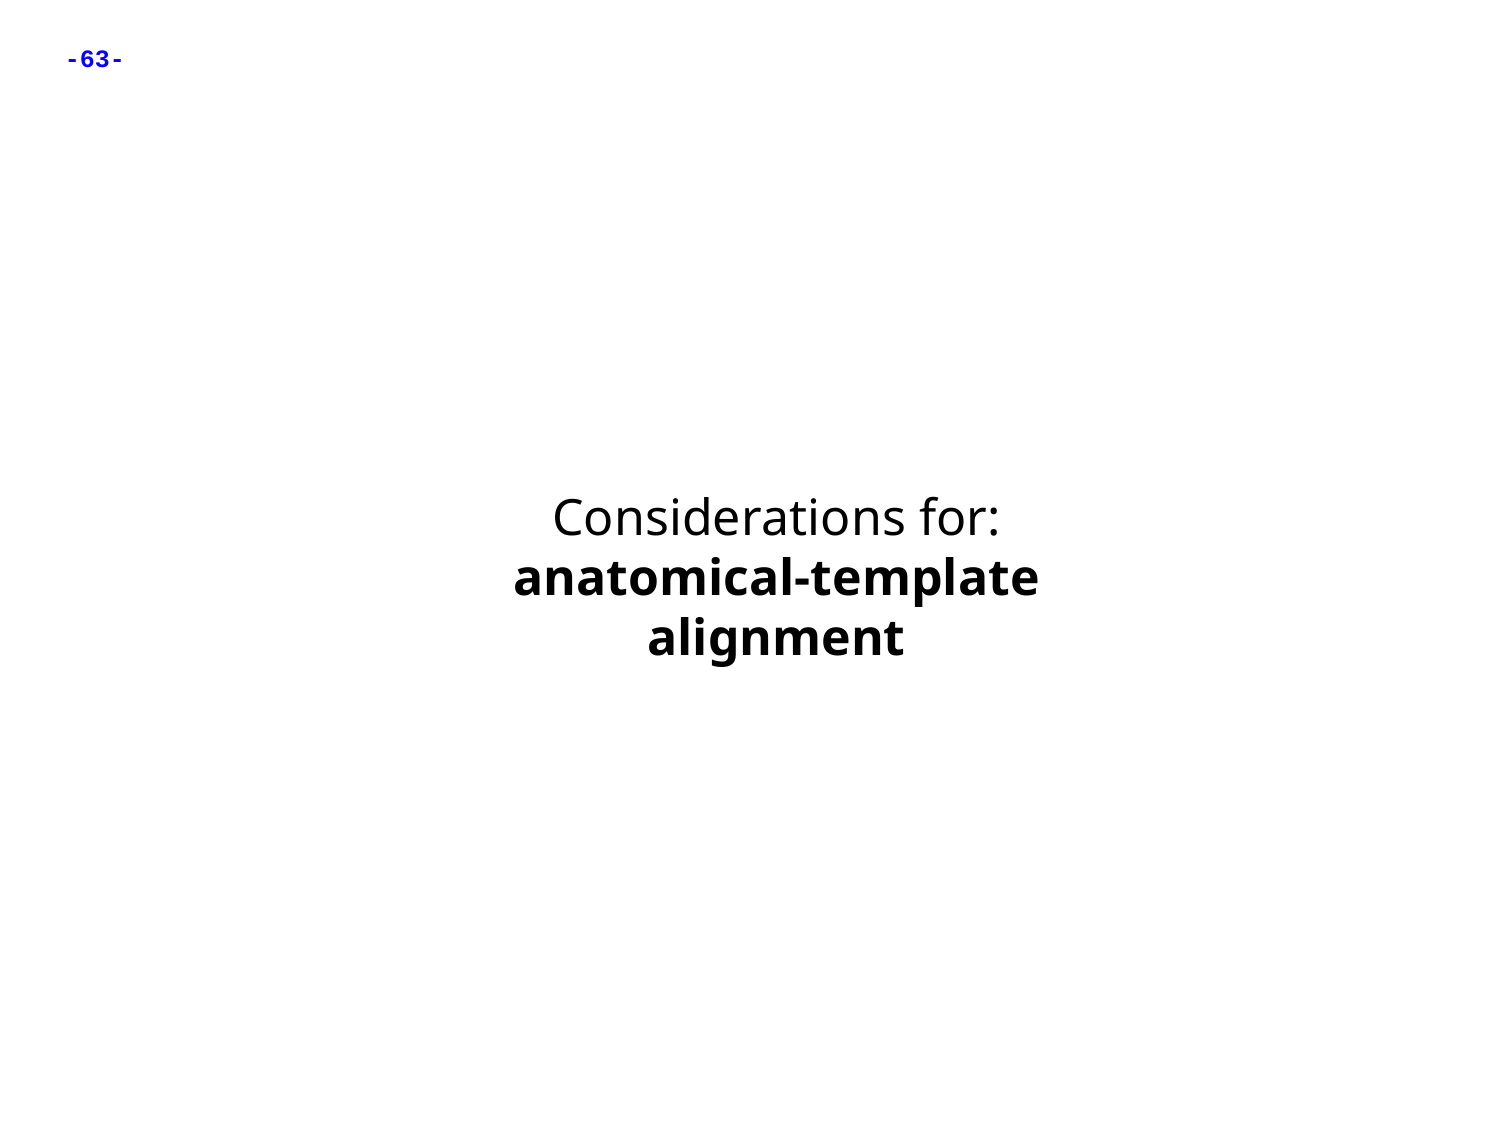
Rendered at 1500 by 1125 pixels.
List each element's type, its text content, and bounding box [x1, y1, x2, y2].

text_box Considerations for: anatomical-template alignment [370, 478, 1184, 674]
